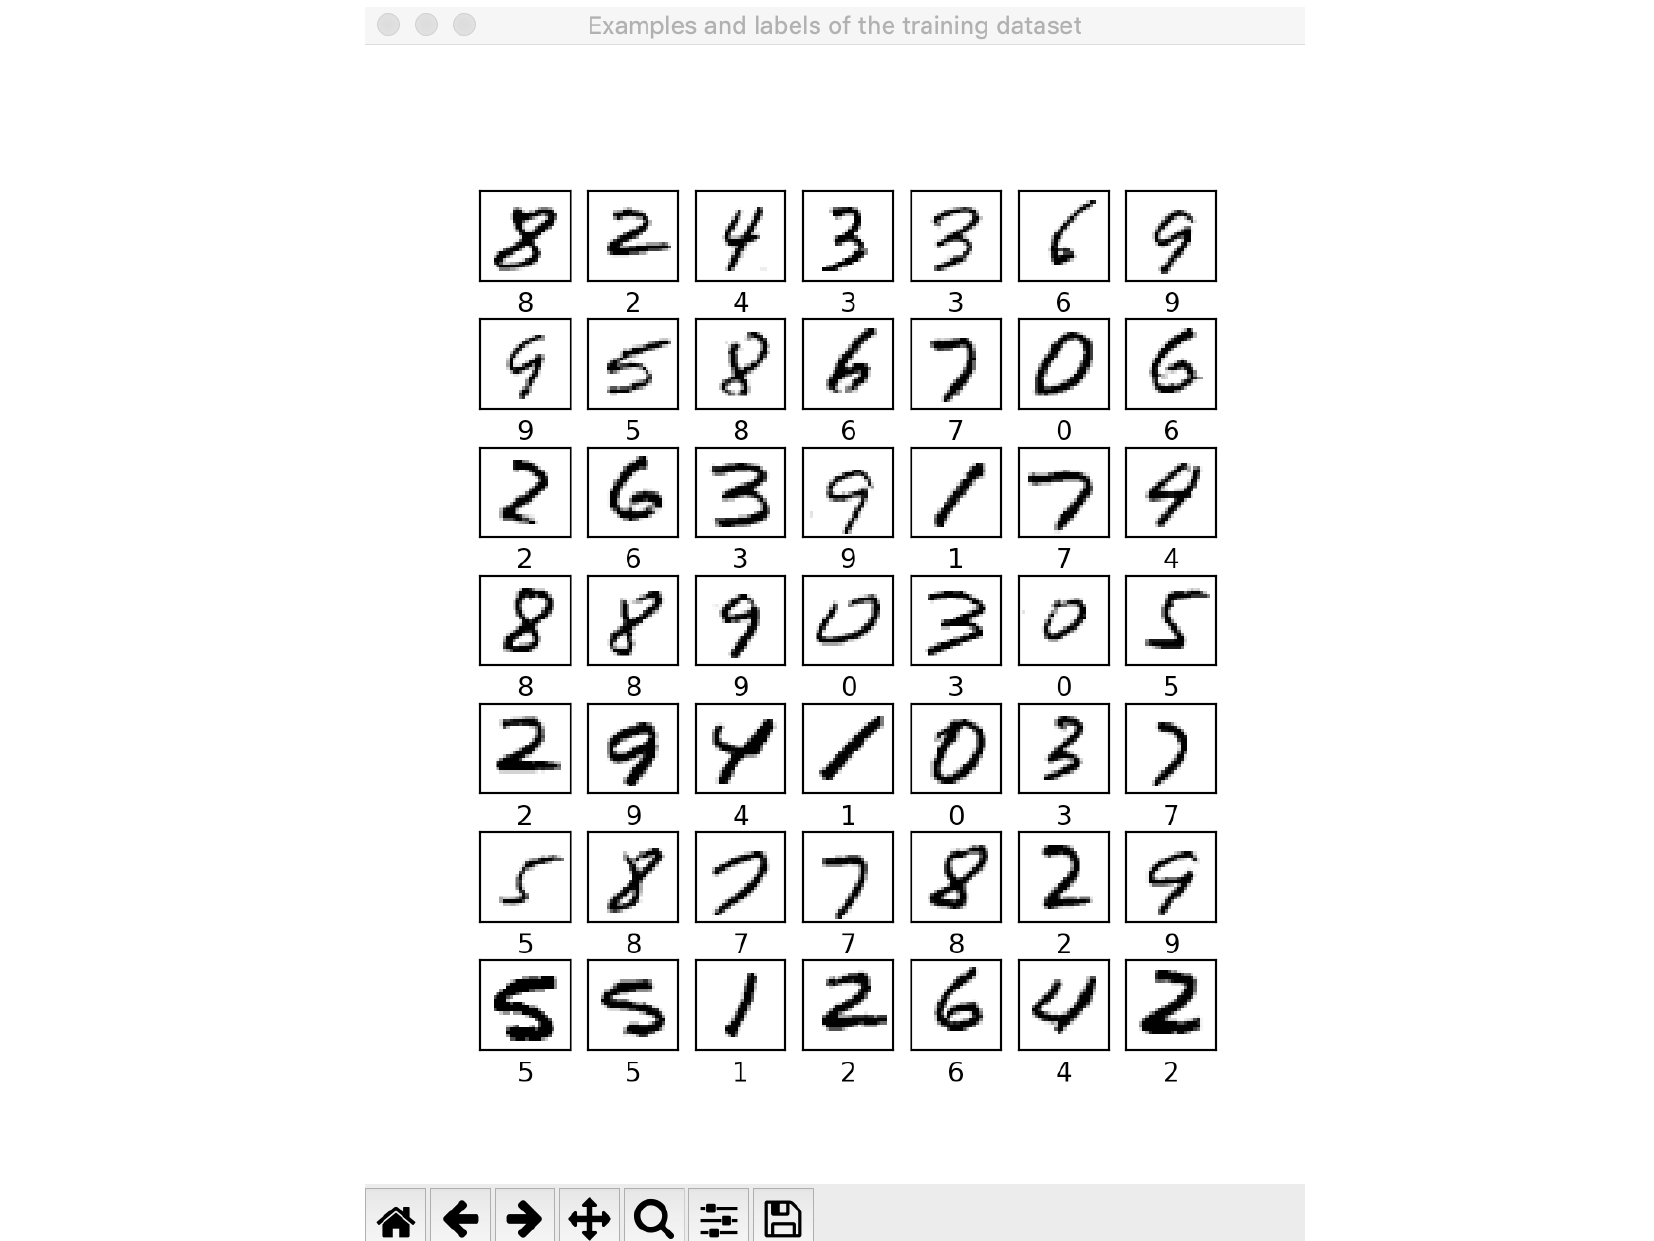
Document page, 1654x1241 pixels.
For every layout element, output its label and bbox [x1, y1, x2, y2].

picture [365, 7, 1305, 1241]
